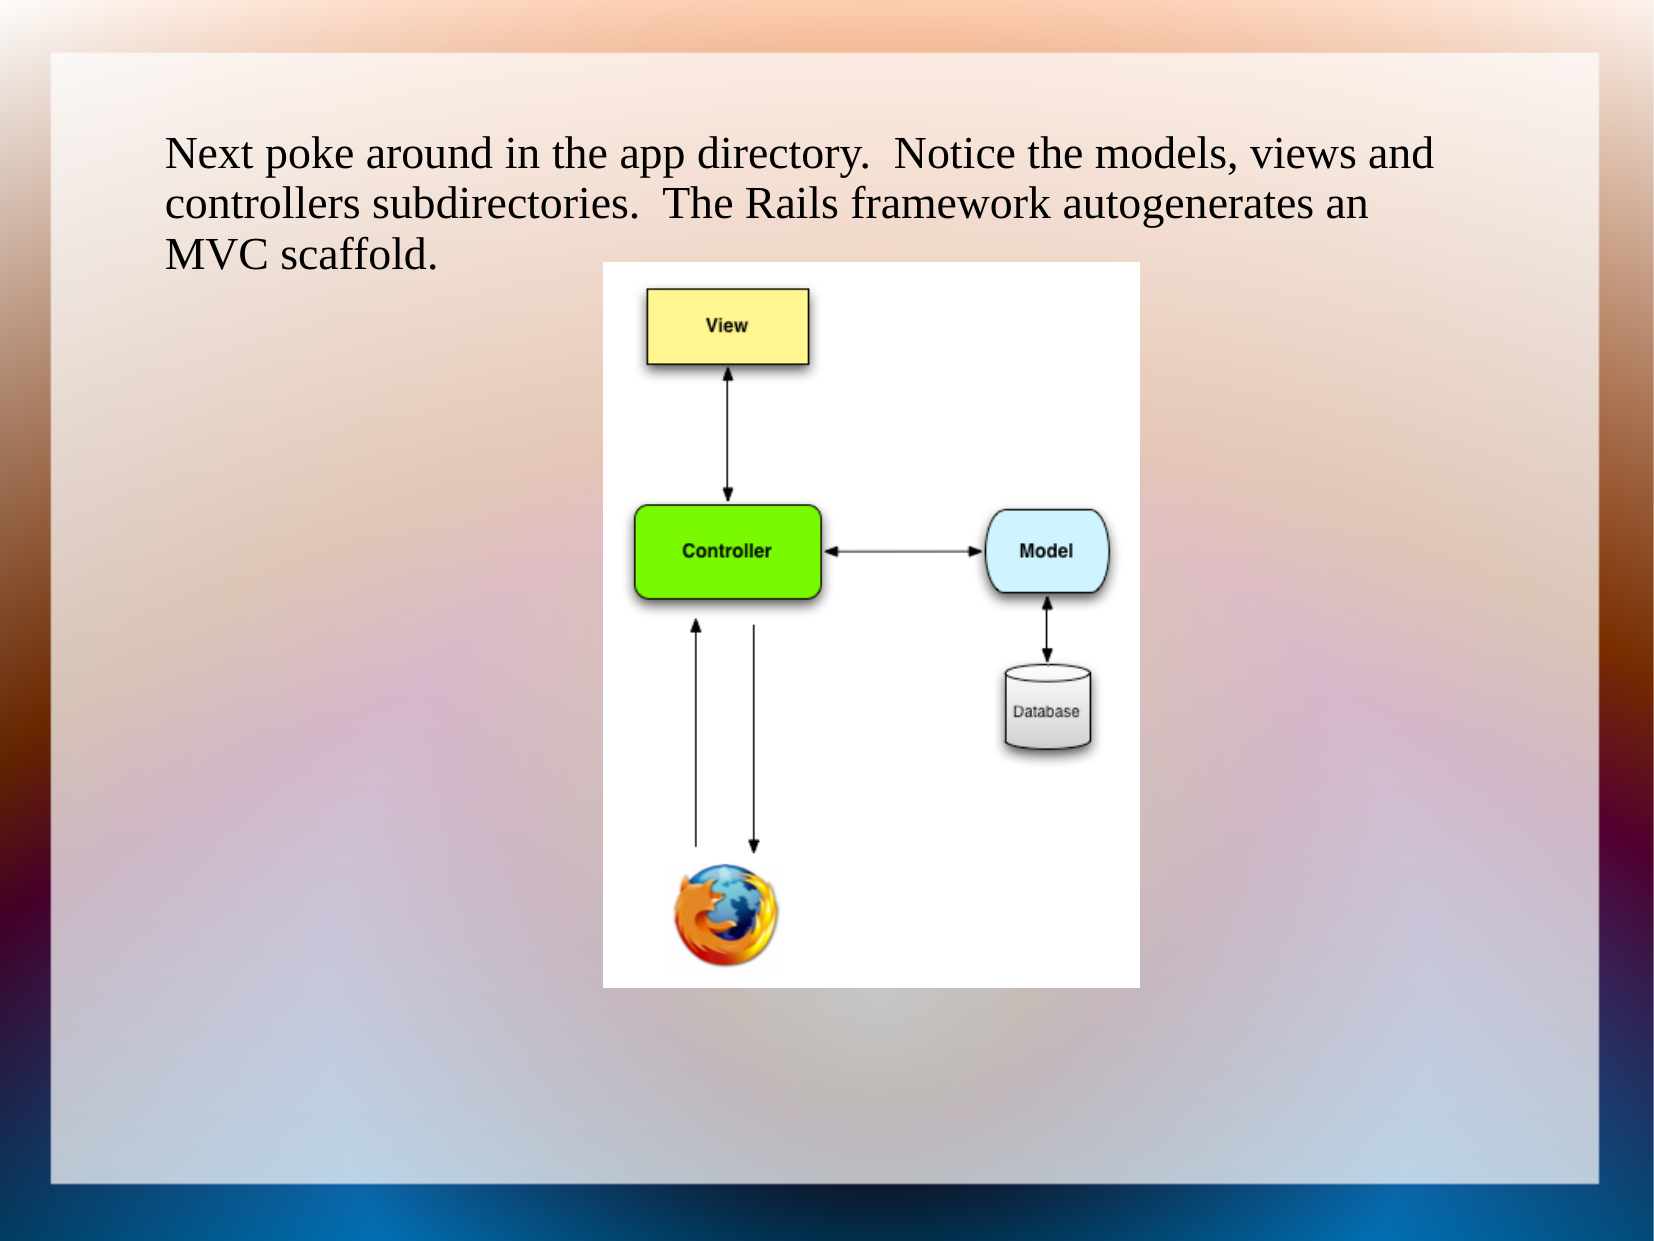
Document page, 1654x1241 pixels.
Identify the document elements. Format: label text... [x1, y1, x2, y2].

text_box Next poke around in the app directory. Notice the models, views and controllers subdirectories. The Rails framework autogenerates an MVC scaffold. [150, 120, 1471, 1111]
picture [0, 0, 1654, 1241]
